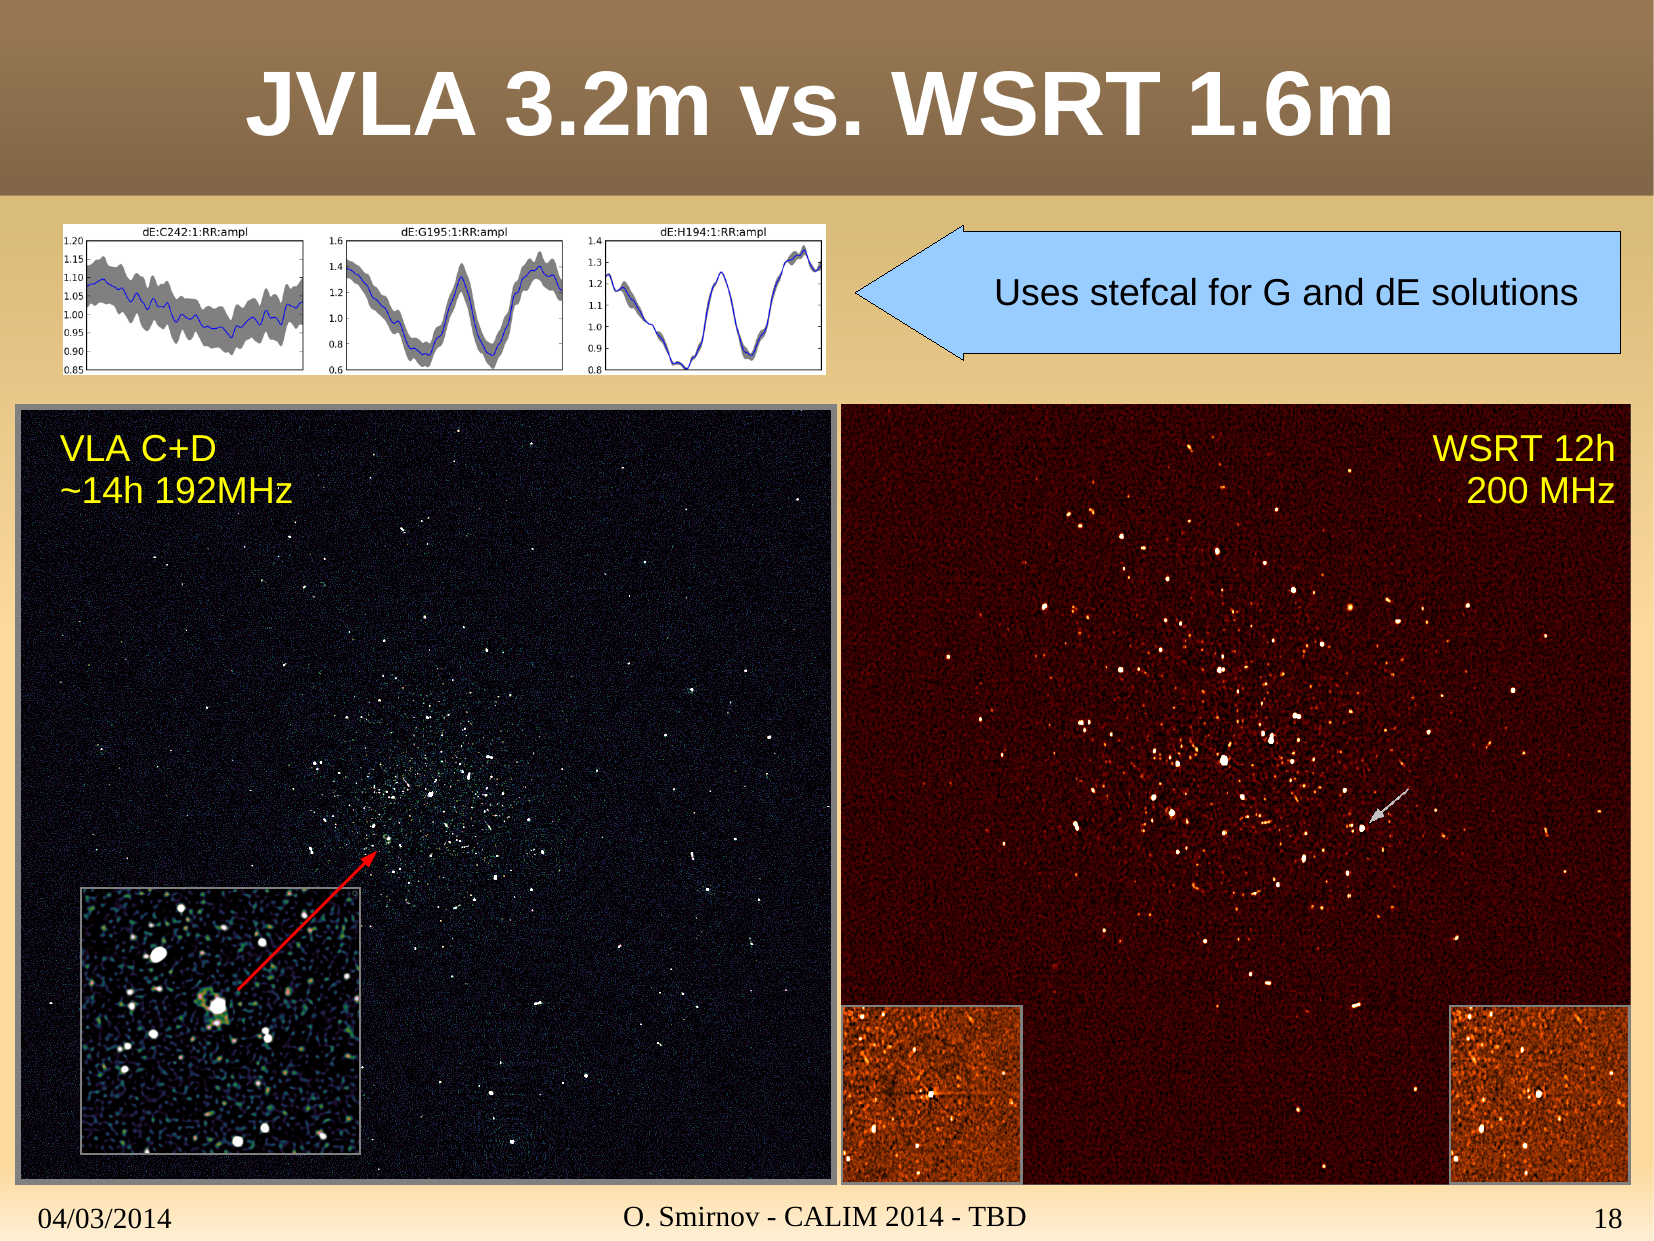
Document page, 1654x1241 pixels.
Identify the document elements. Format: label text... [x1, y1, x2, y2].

text_box WSRT 12h 200 MHz [1395, 420, 1631, 519]
title JVLA 3.2m vs. WSRT 1.6m [76, 0, 1565, 208]
picture [0, 0, 1654, 1241]
text_box VLA C+D ~14h 192MHz [45, 420, 376, 519]
text_box Uses stefcal for G and dE solutions [855, 225, 1621, 361]
